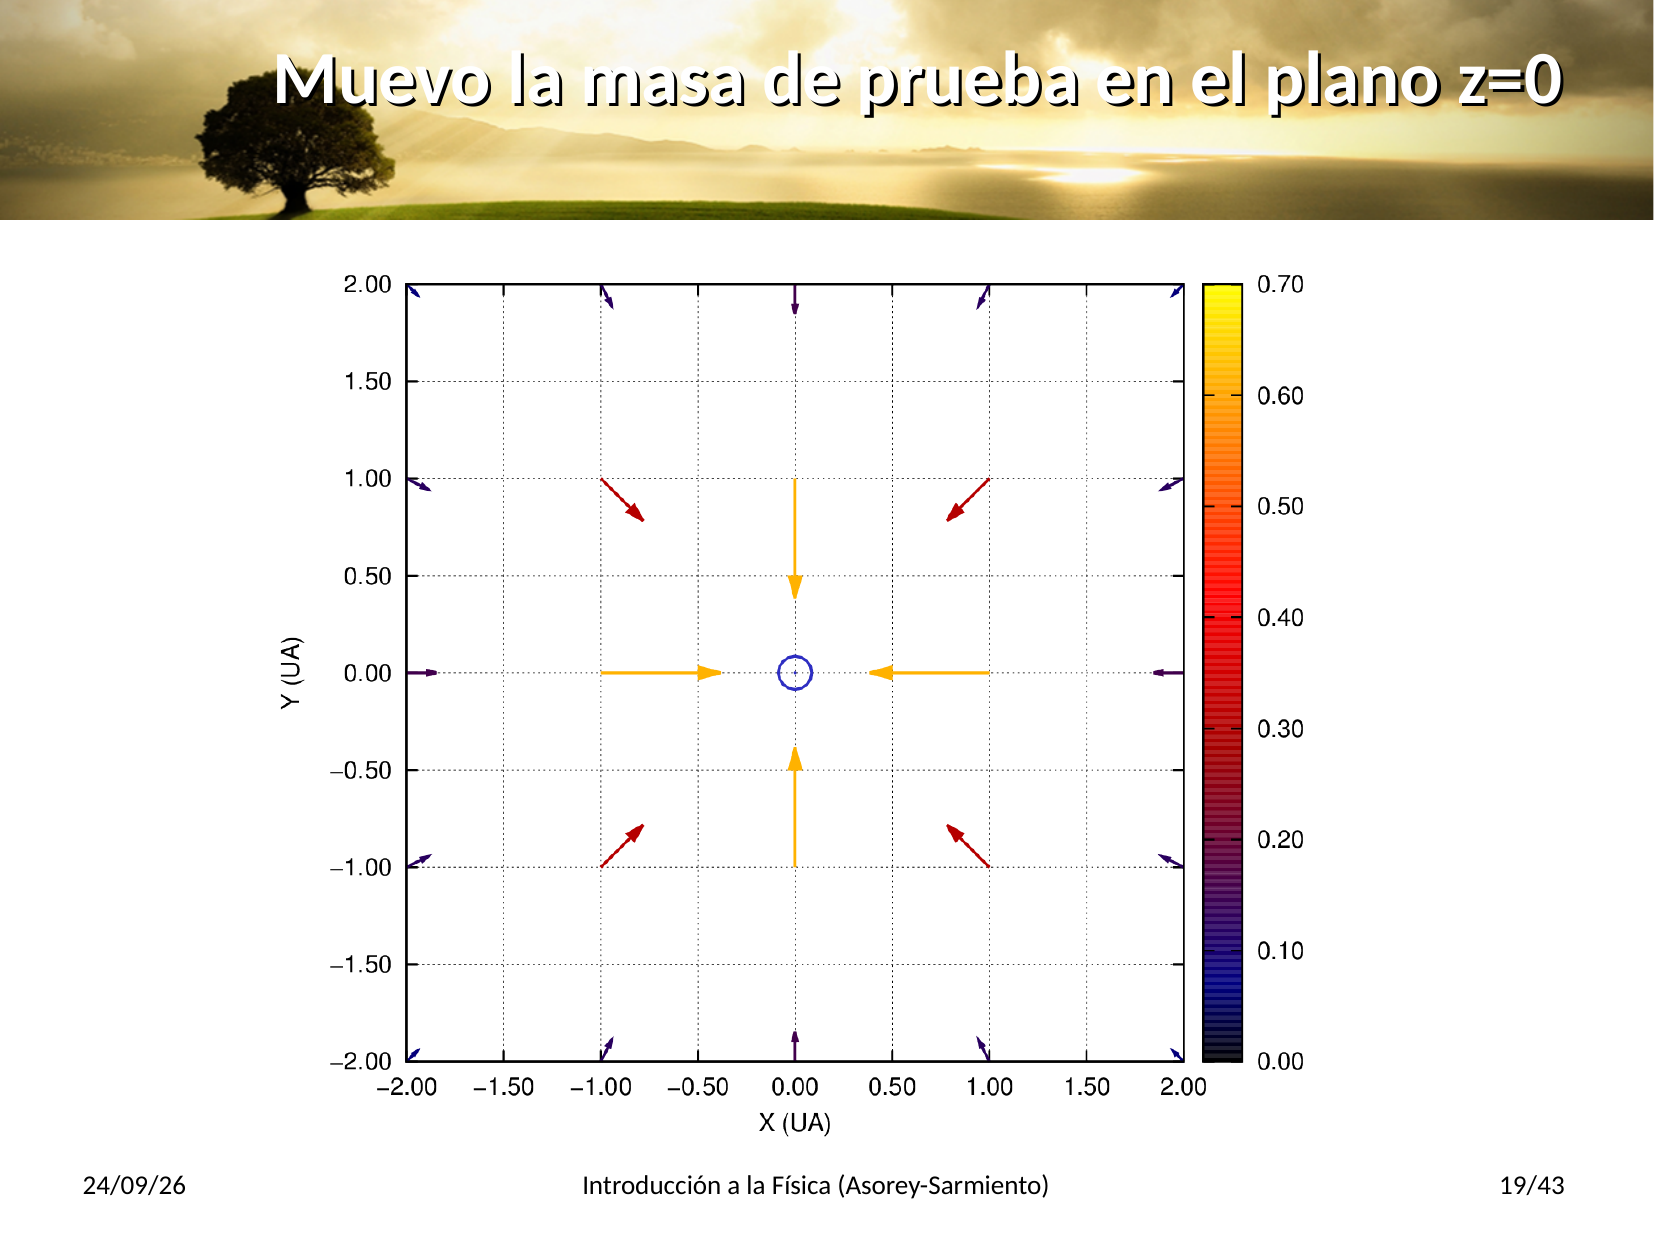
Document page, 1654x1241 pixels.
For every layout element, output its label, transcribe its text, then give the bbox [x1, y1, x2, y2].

picture [194, 254, 1459, 1141]
title Muevo la masa de prueba en el plano z=0 [75, 19, 1564, 151]
picture [0, 0, 1654, 220]
